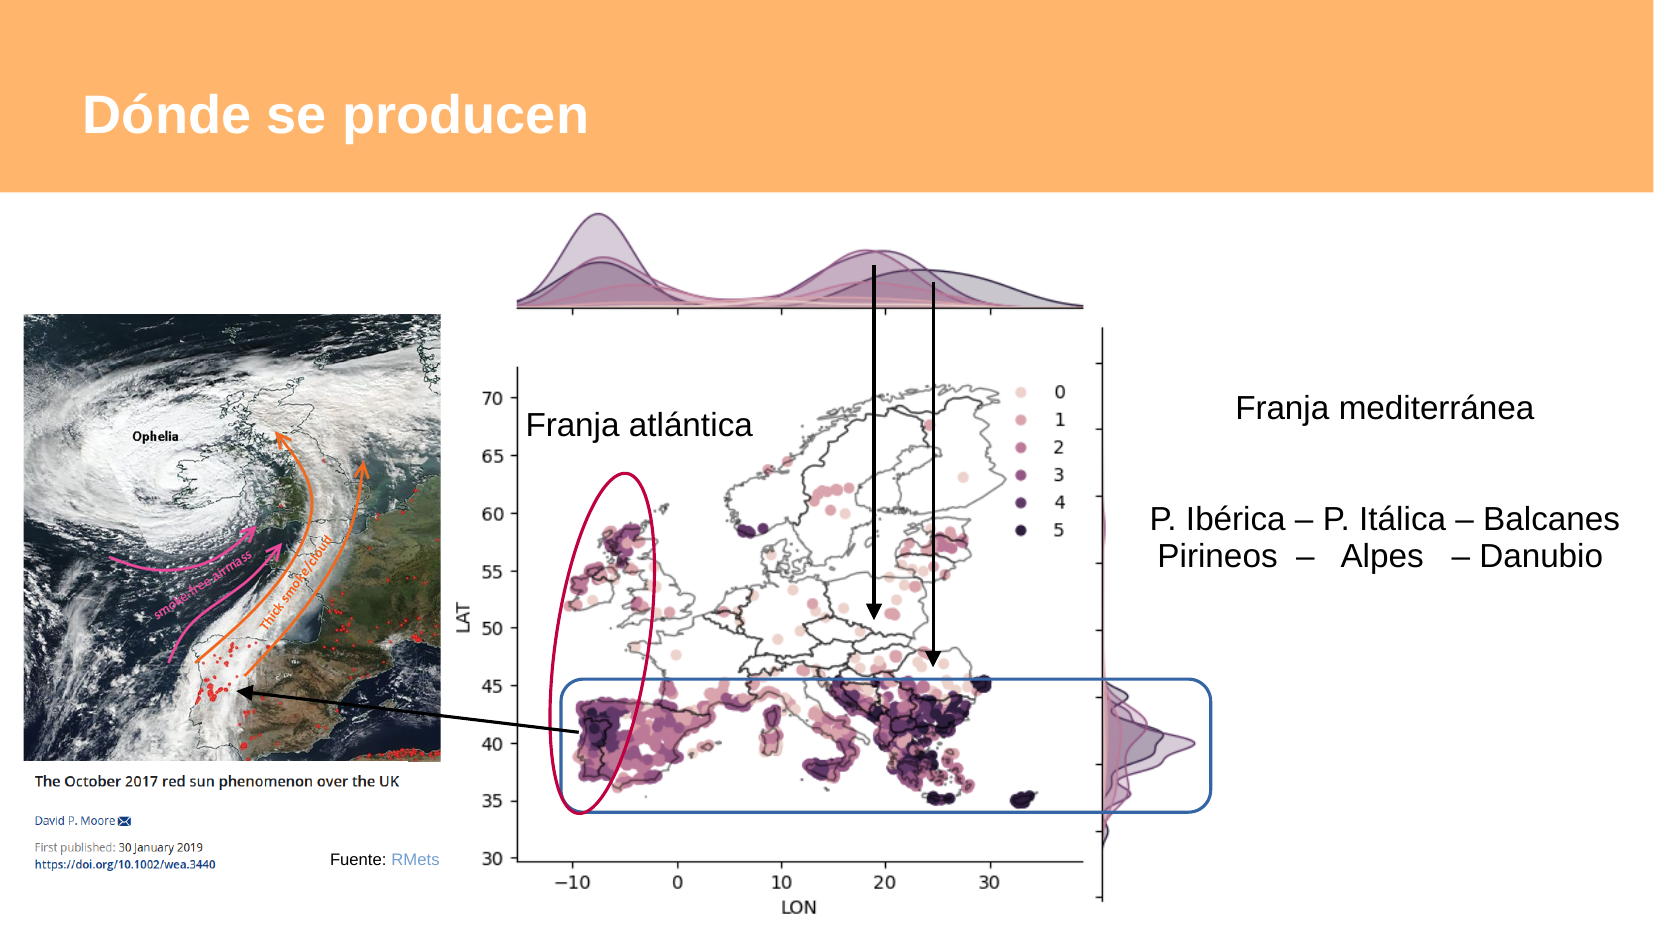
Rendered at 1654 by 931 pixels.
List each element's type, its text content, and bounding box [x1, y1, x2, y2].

text_box Franja atlántica [429, 399, 850, 451]
picture [23, 314, 441, 877]
picture [552, 475, 652, 781]
title Dónde se producen [82, 37, 1571, 193]
text_box Fuente: RMets [271, 843, 455, 877]
text_box Franja mediterránea P. Ibérica – P. Itálica – Balcanes Pirineos – Alpes – Danubio [1106, 307, 1636, 931]
picture [594, 681, 1106, 810]
picture [442, 196, 1211, 931]
text_box [0, 0, 1654, 193]
picture [563, 681, 641, 810]
